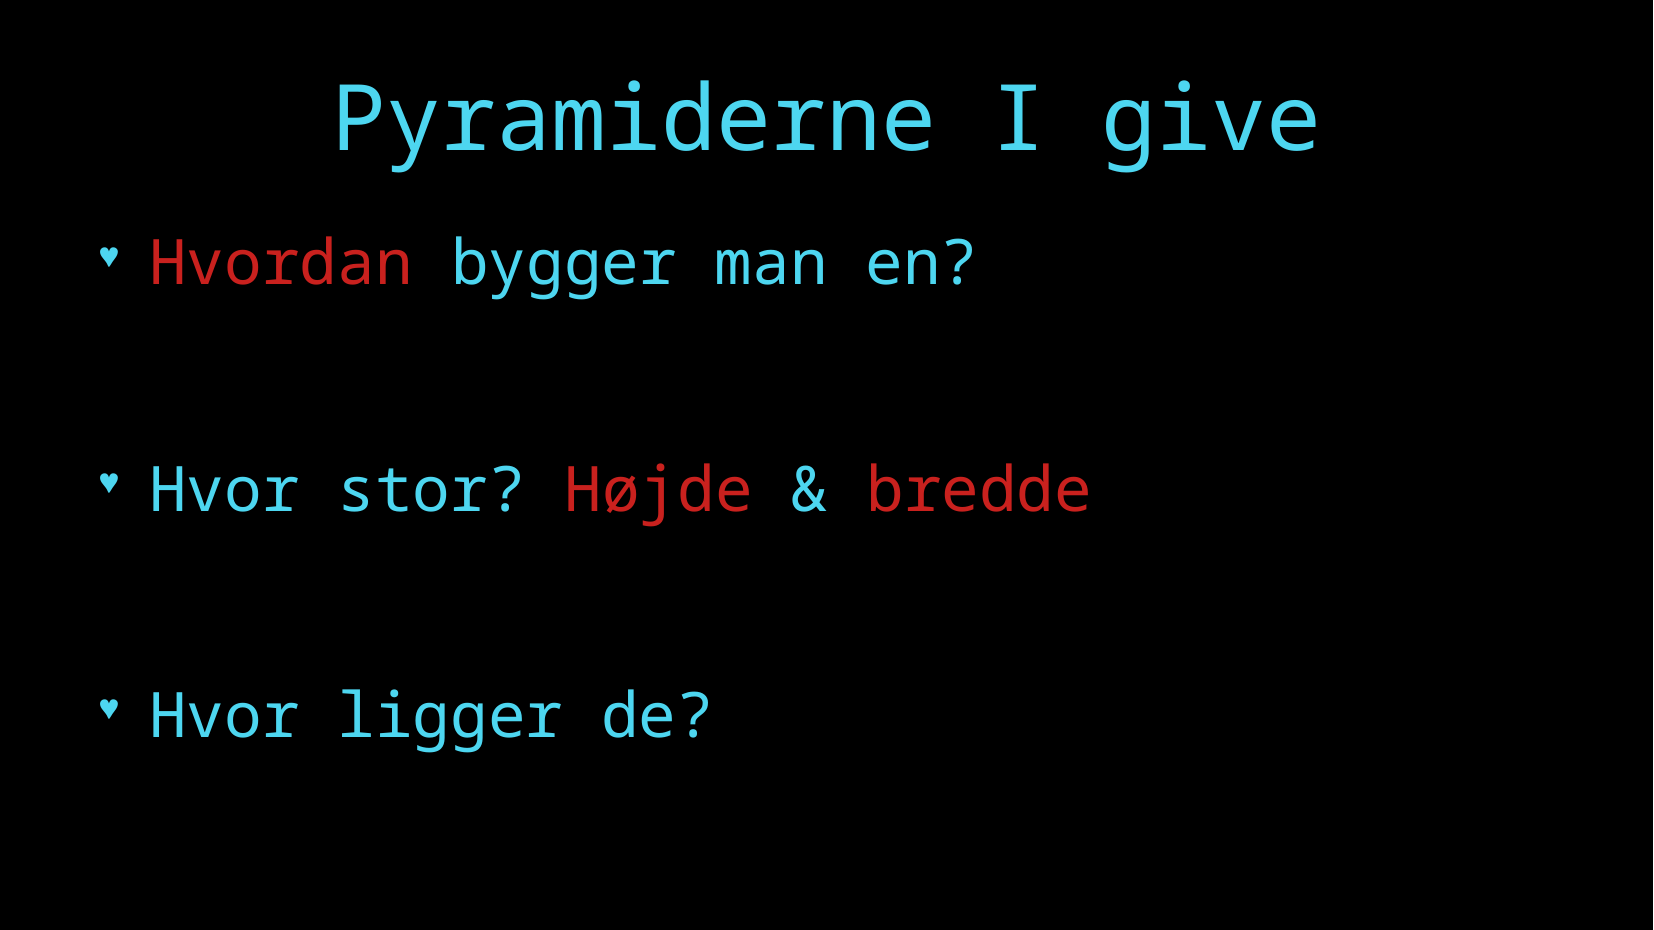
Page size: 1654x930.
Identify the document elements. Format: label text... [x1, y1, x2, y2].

title Pyramiderne I give [82, 37, 1571, 193]
list Hvordan bygger man en? Hvor stor? Højde & bredde Hvor ligger de? [82, 217, 1571, 757]
